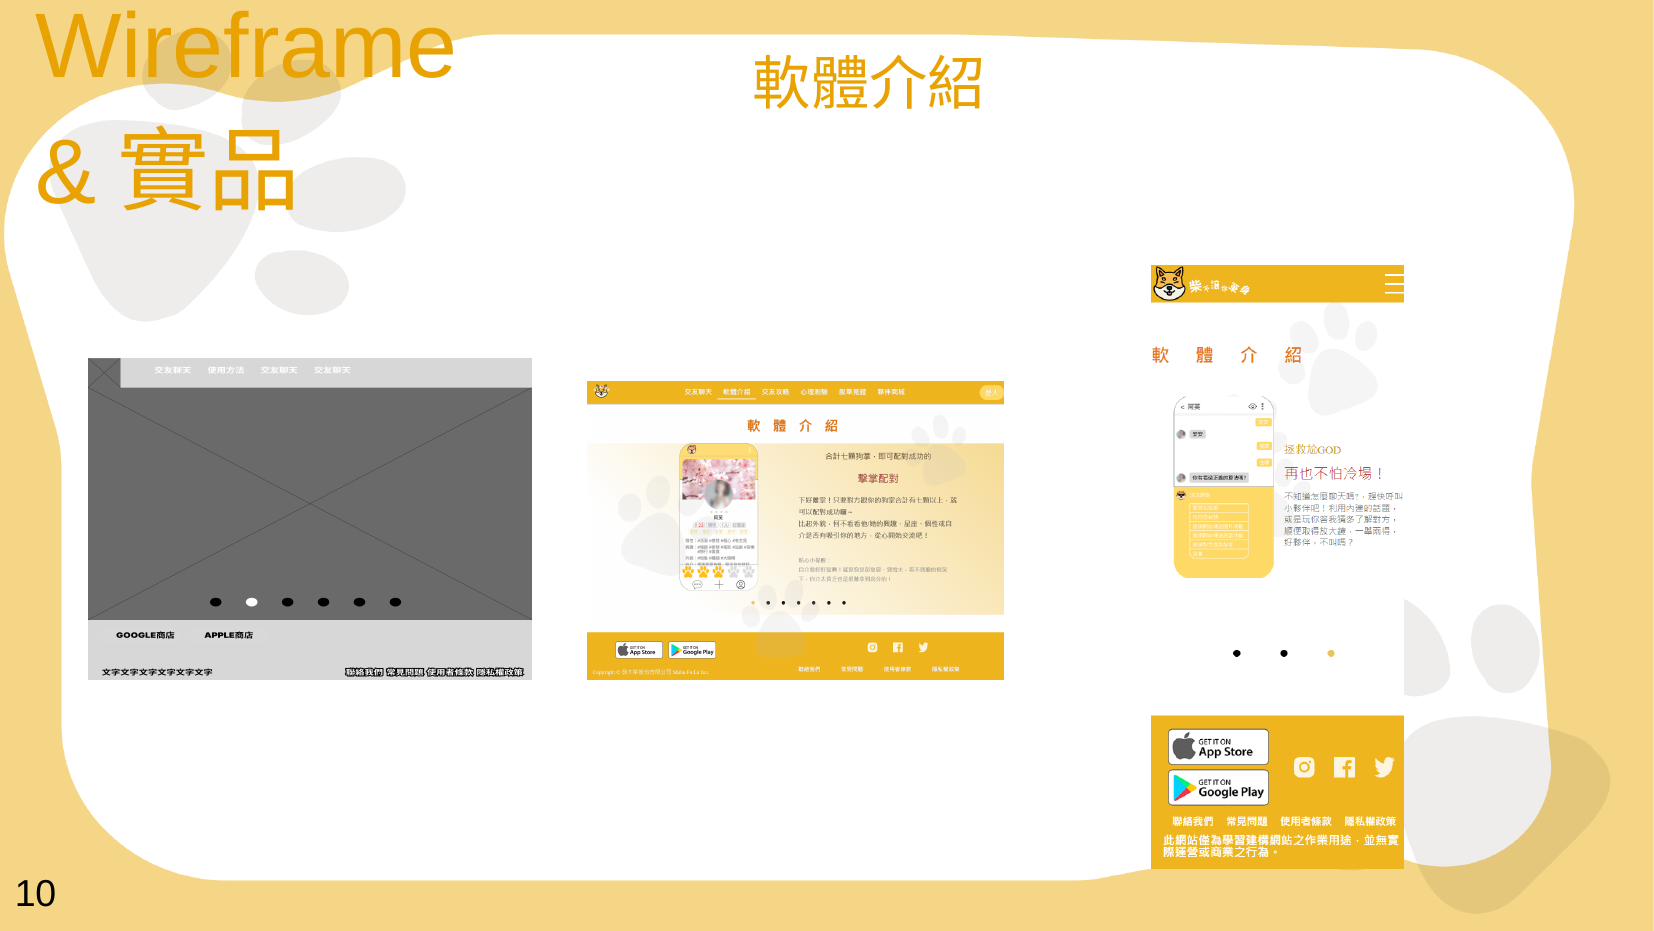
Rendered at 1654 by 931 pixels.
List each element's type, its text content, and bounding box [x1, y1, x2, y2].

picture [0, 0, 1654, 931]
text_box 軟體介紹 [738, 29, 1034, 200]
title Wireframe &實品 [0, 0, 597, 225]
text_box <編號> [0, 865, 460, 931]
